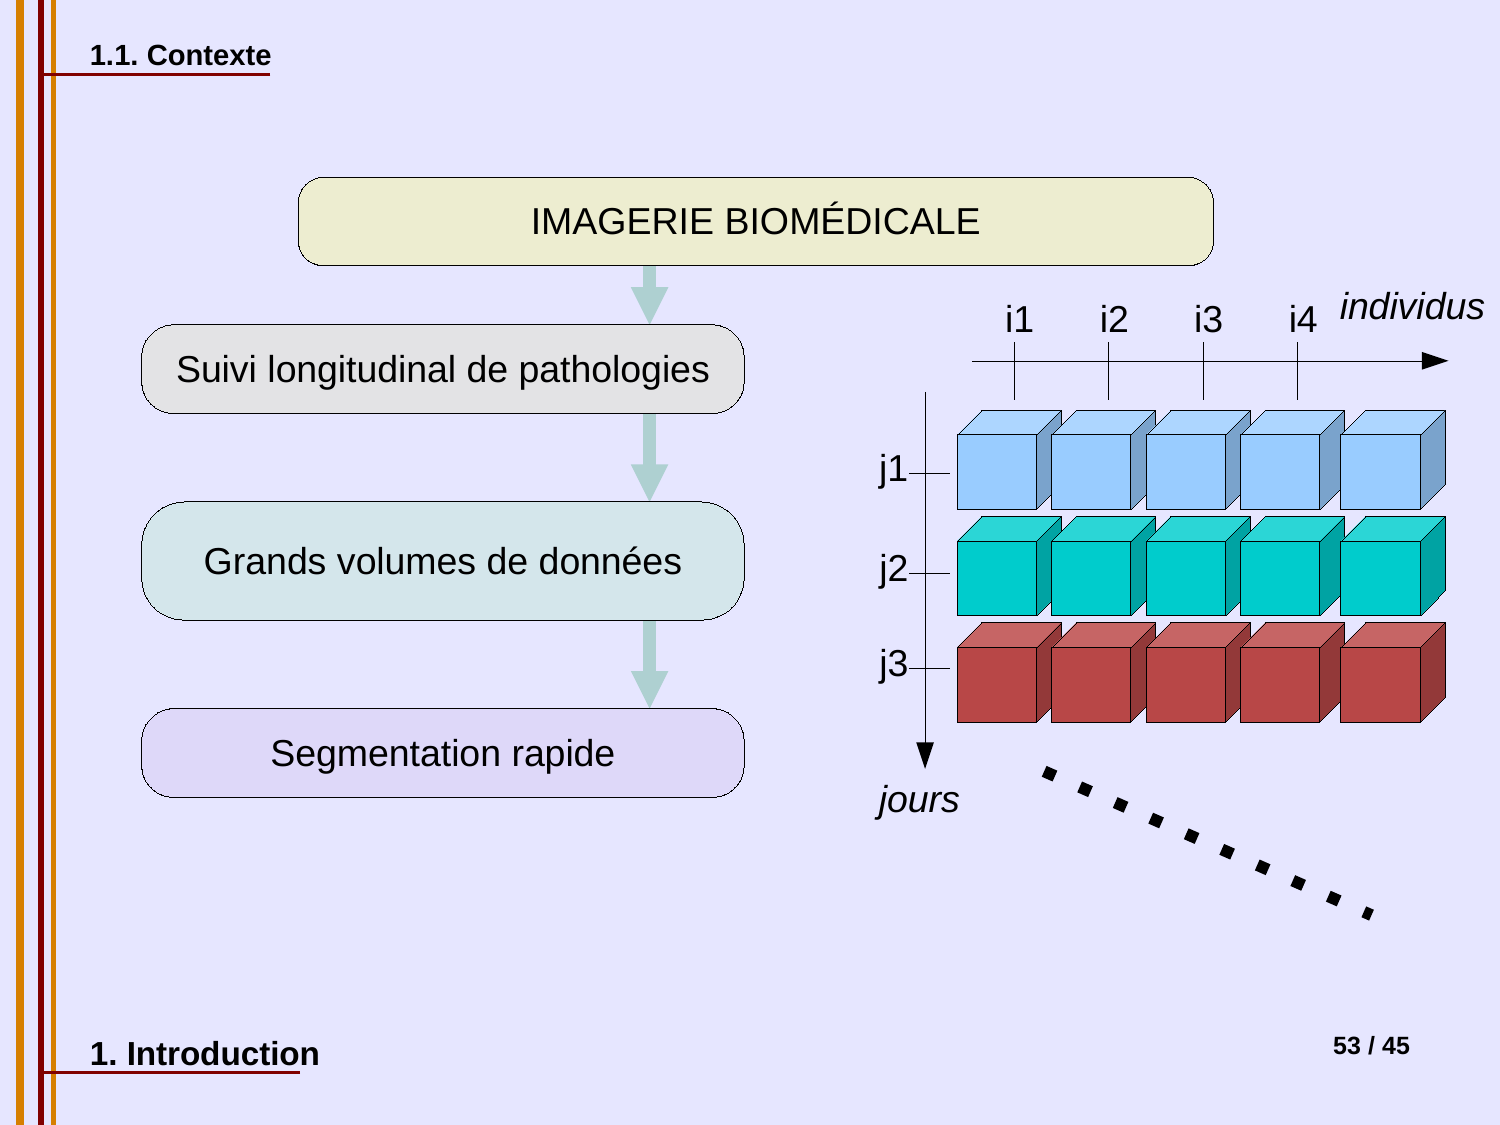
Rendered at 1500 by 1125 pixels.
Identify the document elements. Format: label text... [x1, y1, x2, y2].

text_box j2 [864, 540, 947, 610]
text_box i4 [1273, 291, 1356, 361]
text_box [957, 622, 1446, 723]
text_box i2 [1084, 291, 1167, 361]
text_box IMAGERIE BIOMÉDICALE [298, 177, 1214, 266]
text_box [957, 516, 1446, 616]
text_box individus [1325, 277, 1500, 335]
text_box Segmentation rapide [141, 708, 745, 798]
text_box Grands volumes de données [141, 501, 745, 621]
text_box i3 [1179, 291, 1262, 361]
title 1. Introduction [75, 1027, 597, 1080]
text_box j1 [864, 439, 947, 510]
text_box Suivi longitudinal de pathologies [141, 324, 745, 414]
text_box j3 [864, 634, 947, 705]
text_box i1 [990, 291, 1073, 361]
text_box [957, 410, 1446, 510]
text_box jours [864, 771, 975, 829]
title 1.1. Contexte [75, 31, 291, 80]
